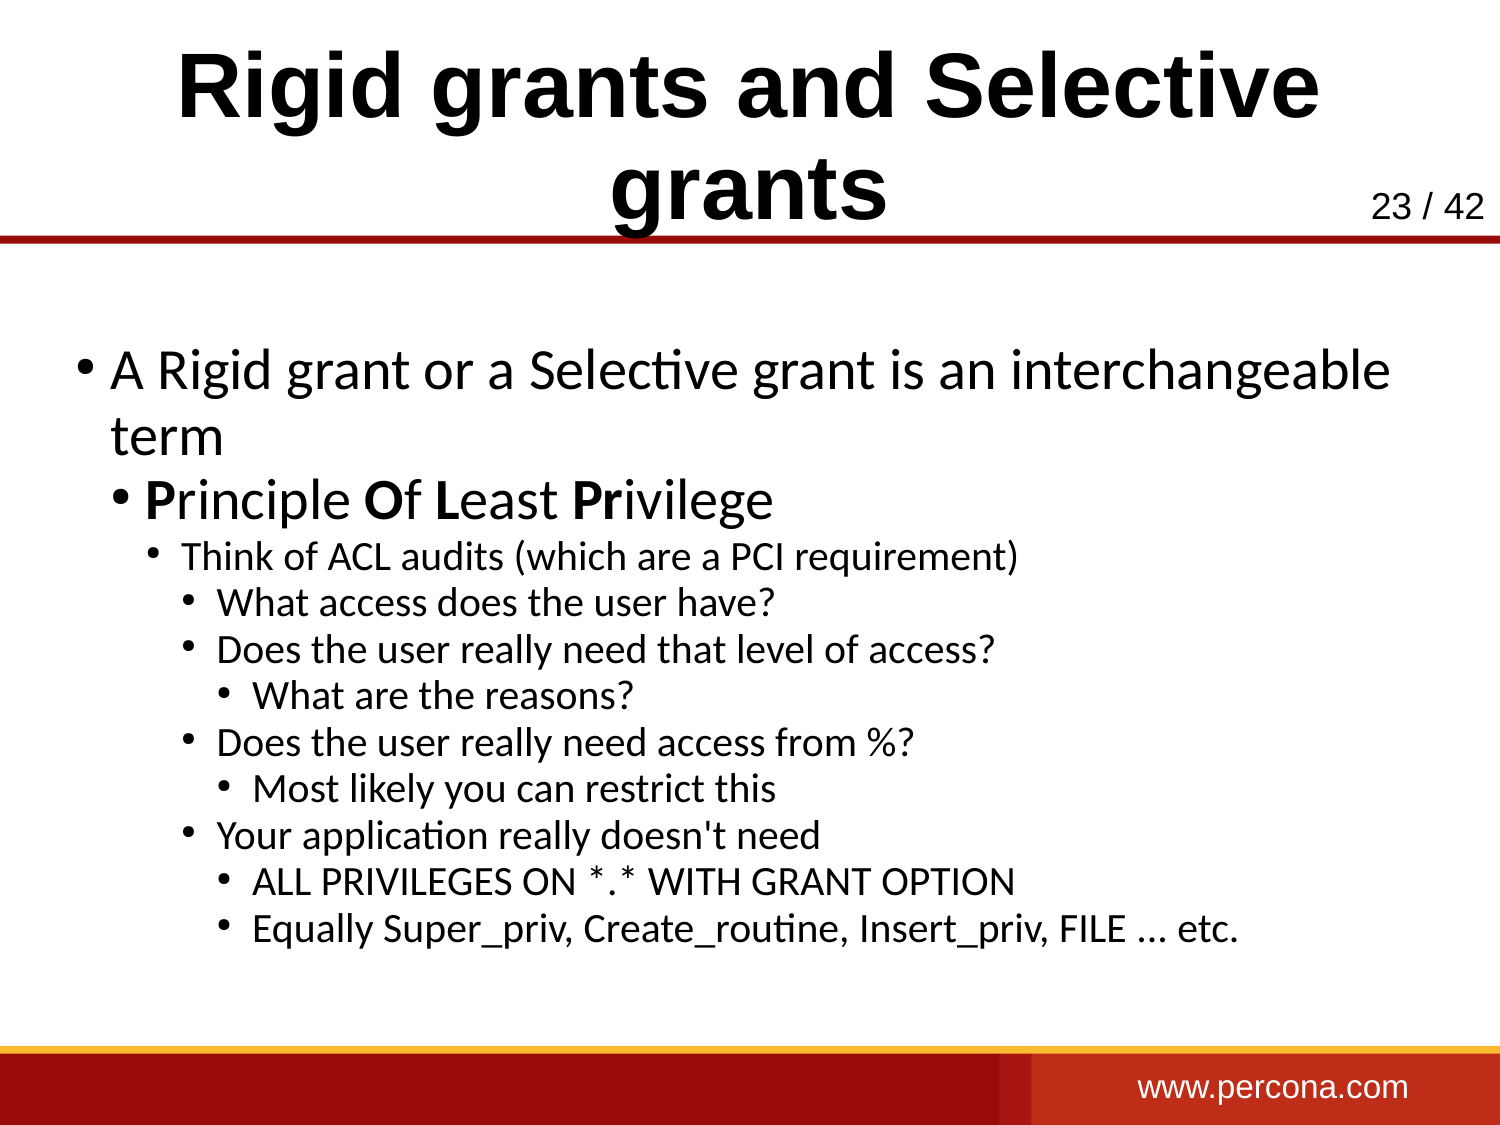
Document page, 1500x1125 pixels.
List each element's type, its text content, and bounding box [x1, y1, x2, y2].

text_box A Rigid grant or a Selective grant is an interchangeable term Principle Of Least Privilege Think of ACL audits (which are a PCI requirement) What access does the user have? Does the user really need that level of access? What are the reasons? Does the user really need access from %? Most likely you can restrict this Your application really doesn't need ALL PRIVILEGES ON *.* WITH GRANT OPTION Equally Super_priv, Create_routine, Insert_priv, FILE ... etc. [74, 263, 1425, 1006]
text_box Rigid grants and Selective grants [75, 44, 1425, 232]
